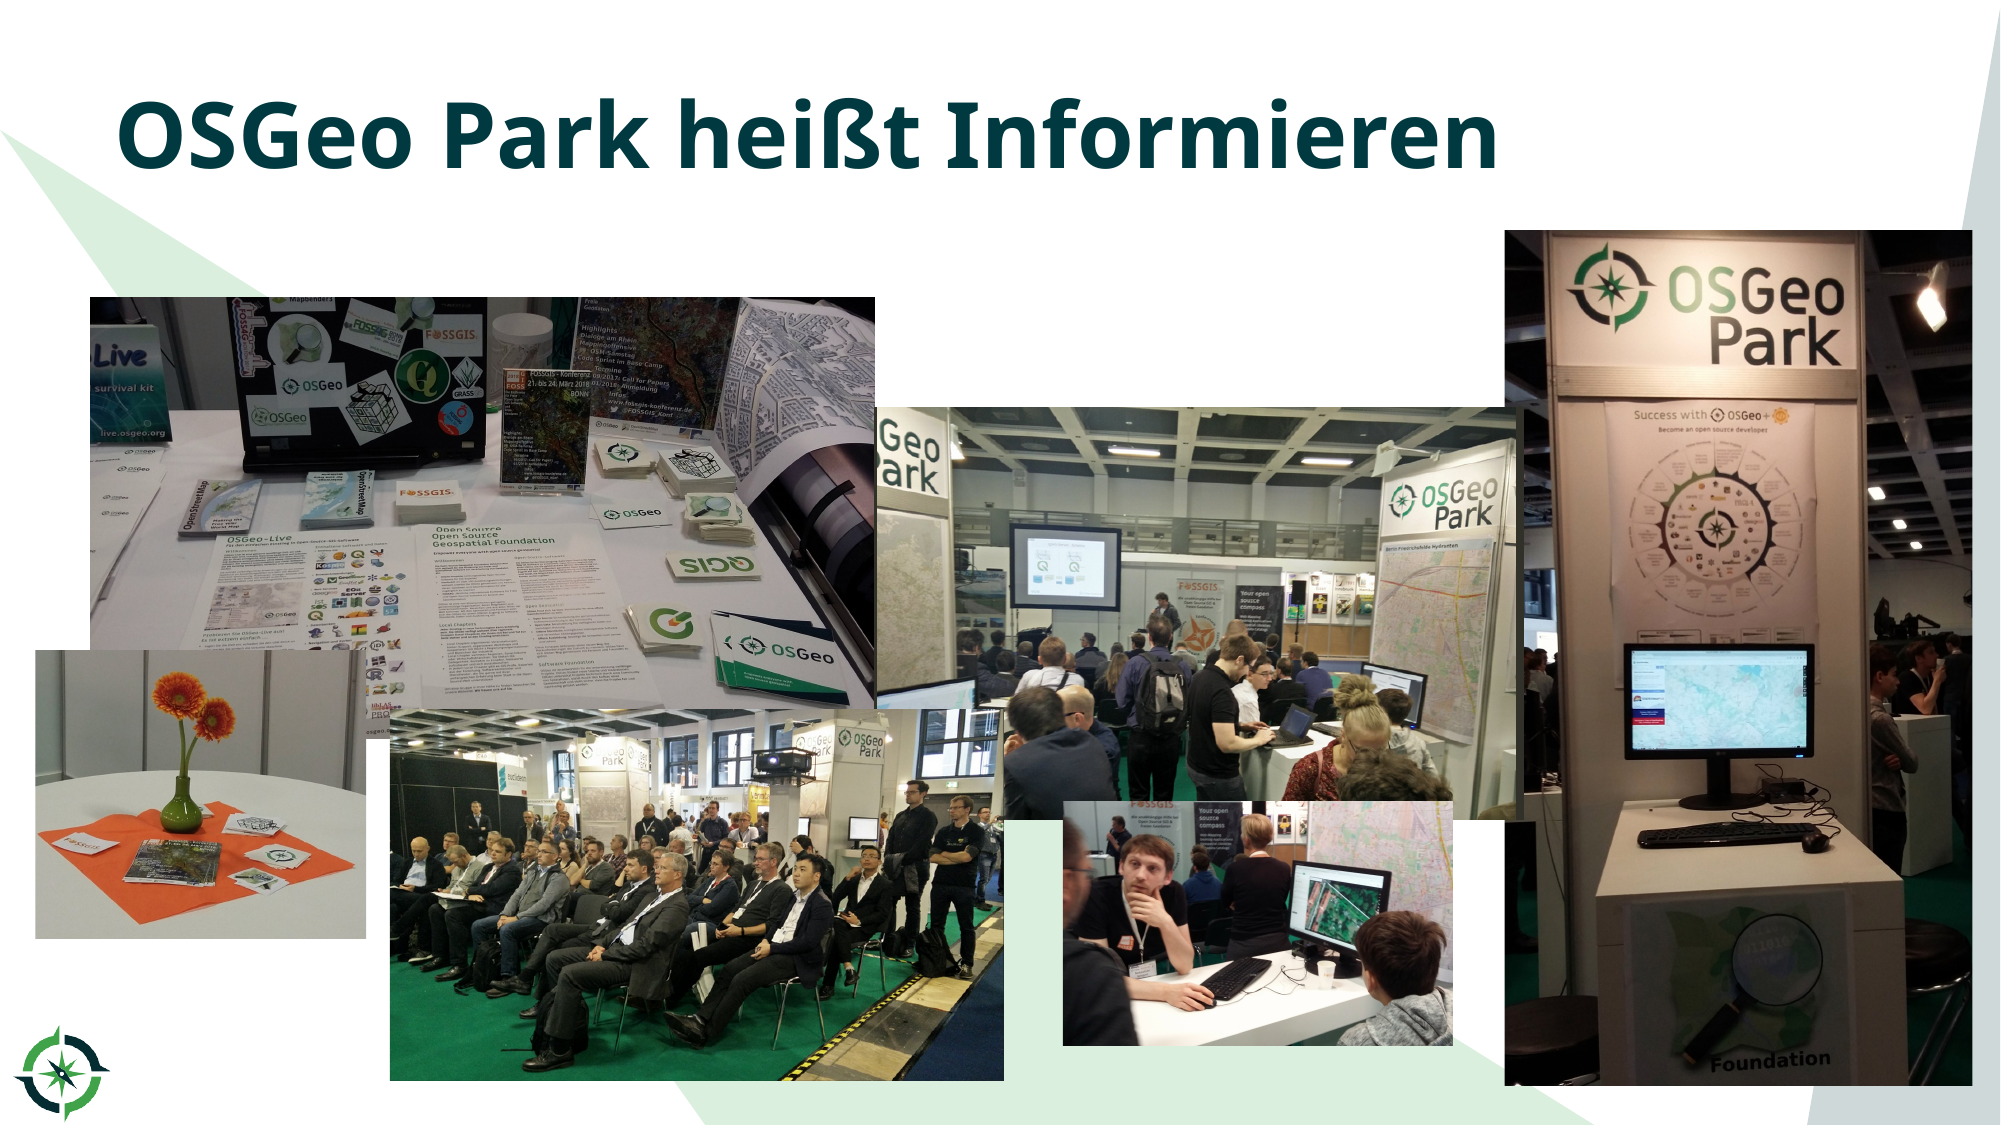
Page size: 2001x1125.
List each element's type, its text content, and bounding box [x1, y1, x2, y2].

picture [35, 230, 1973, 1086]
title OSGeo Park heißt Informieren [99, 44, 1900, 233]
picture [12, 1024, 111, 1123]
